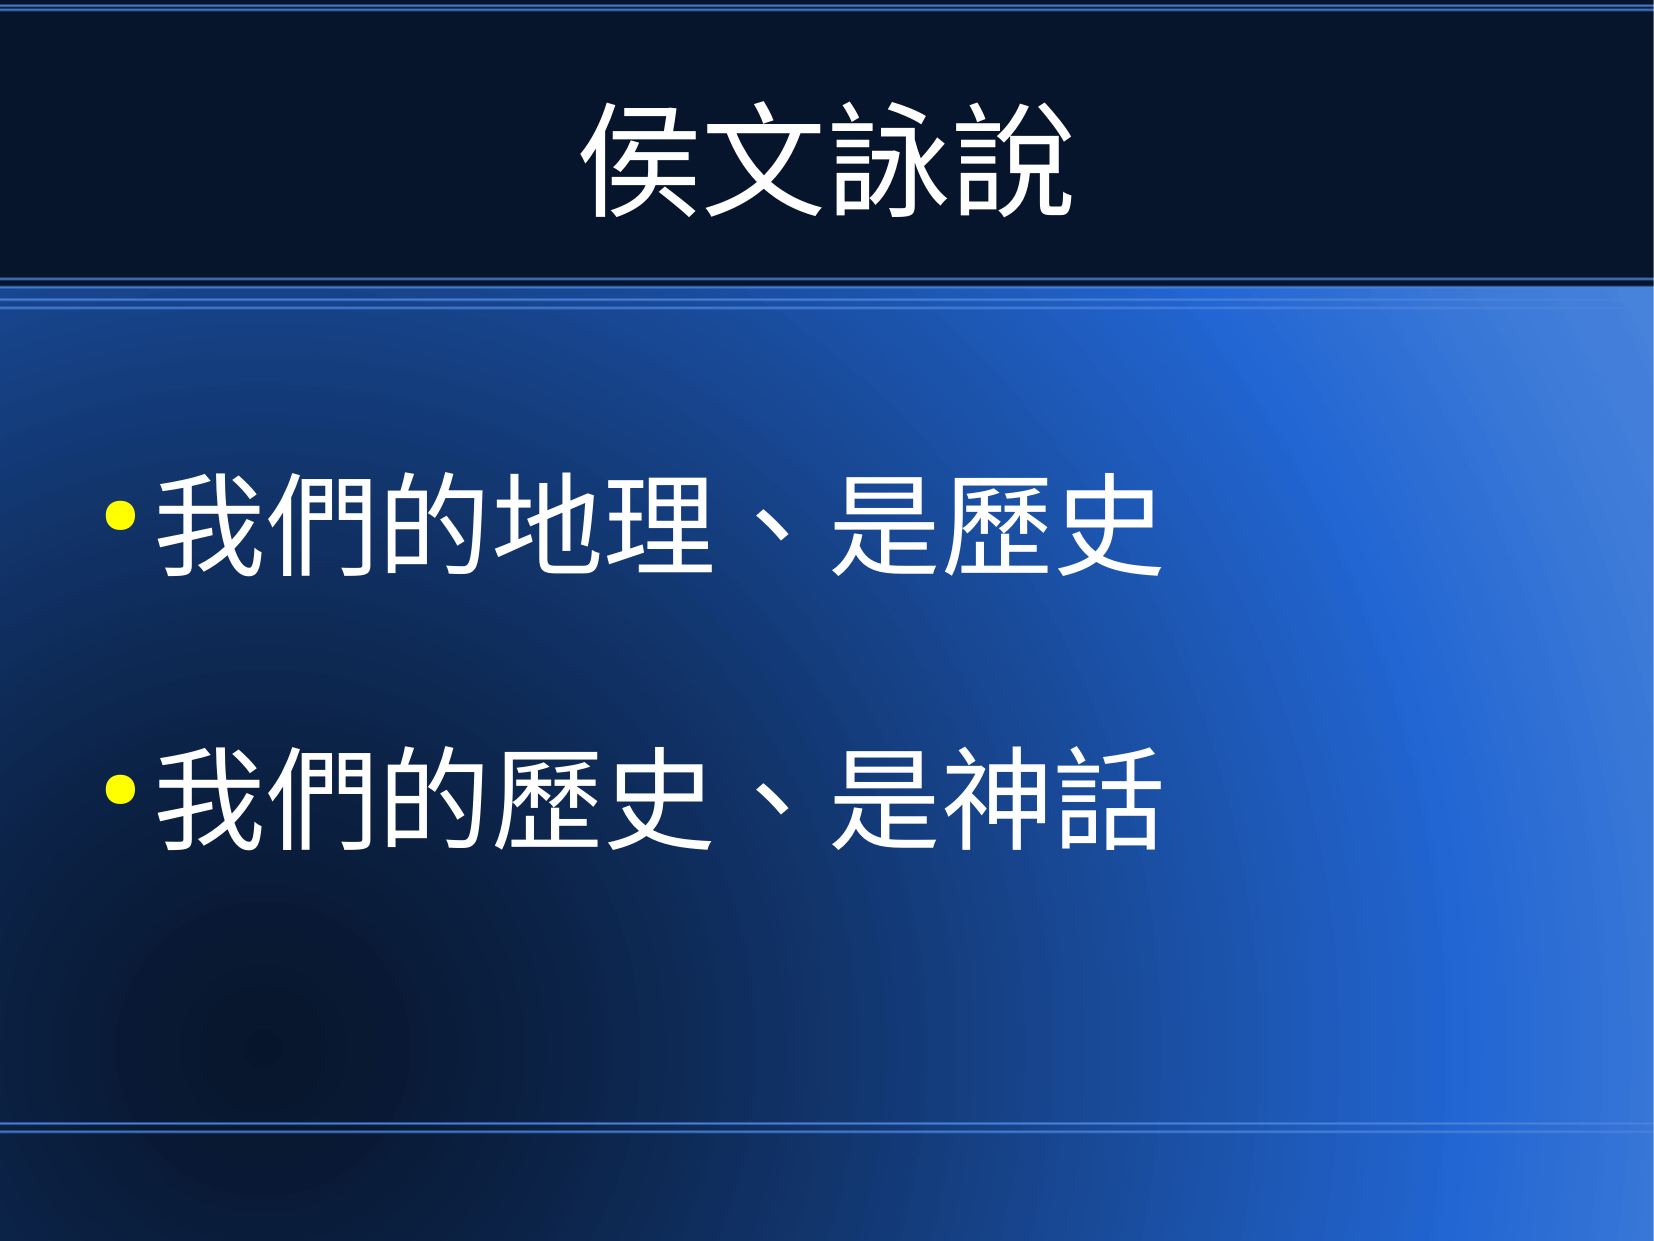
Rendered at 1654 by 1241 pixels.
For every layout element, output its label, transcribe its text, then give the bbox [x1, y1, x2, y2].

picture [0, 0, 1654, 1241]
list 我們的地理、是歷史 我們的歷史、是神話 [82, 355, 1571, 1241]
title 侯文詠說 [82, 49, 1571, 257]
